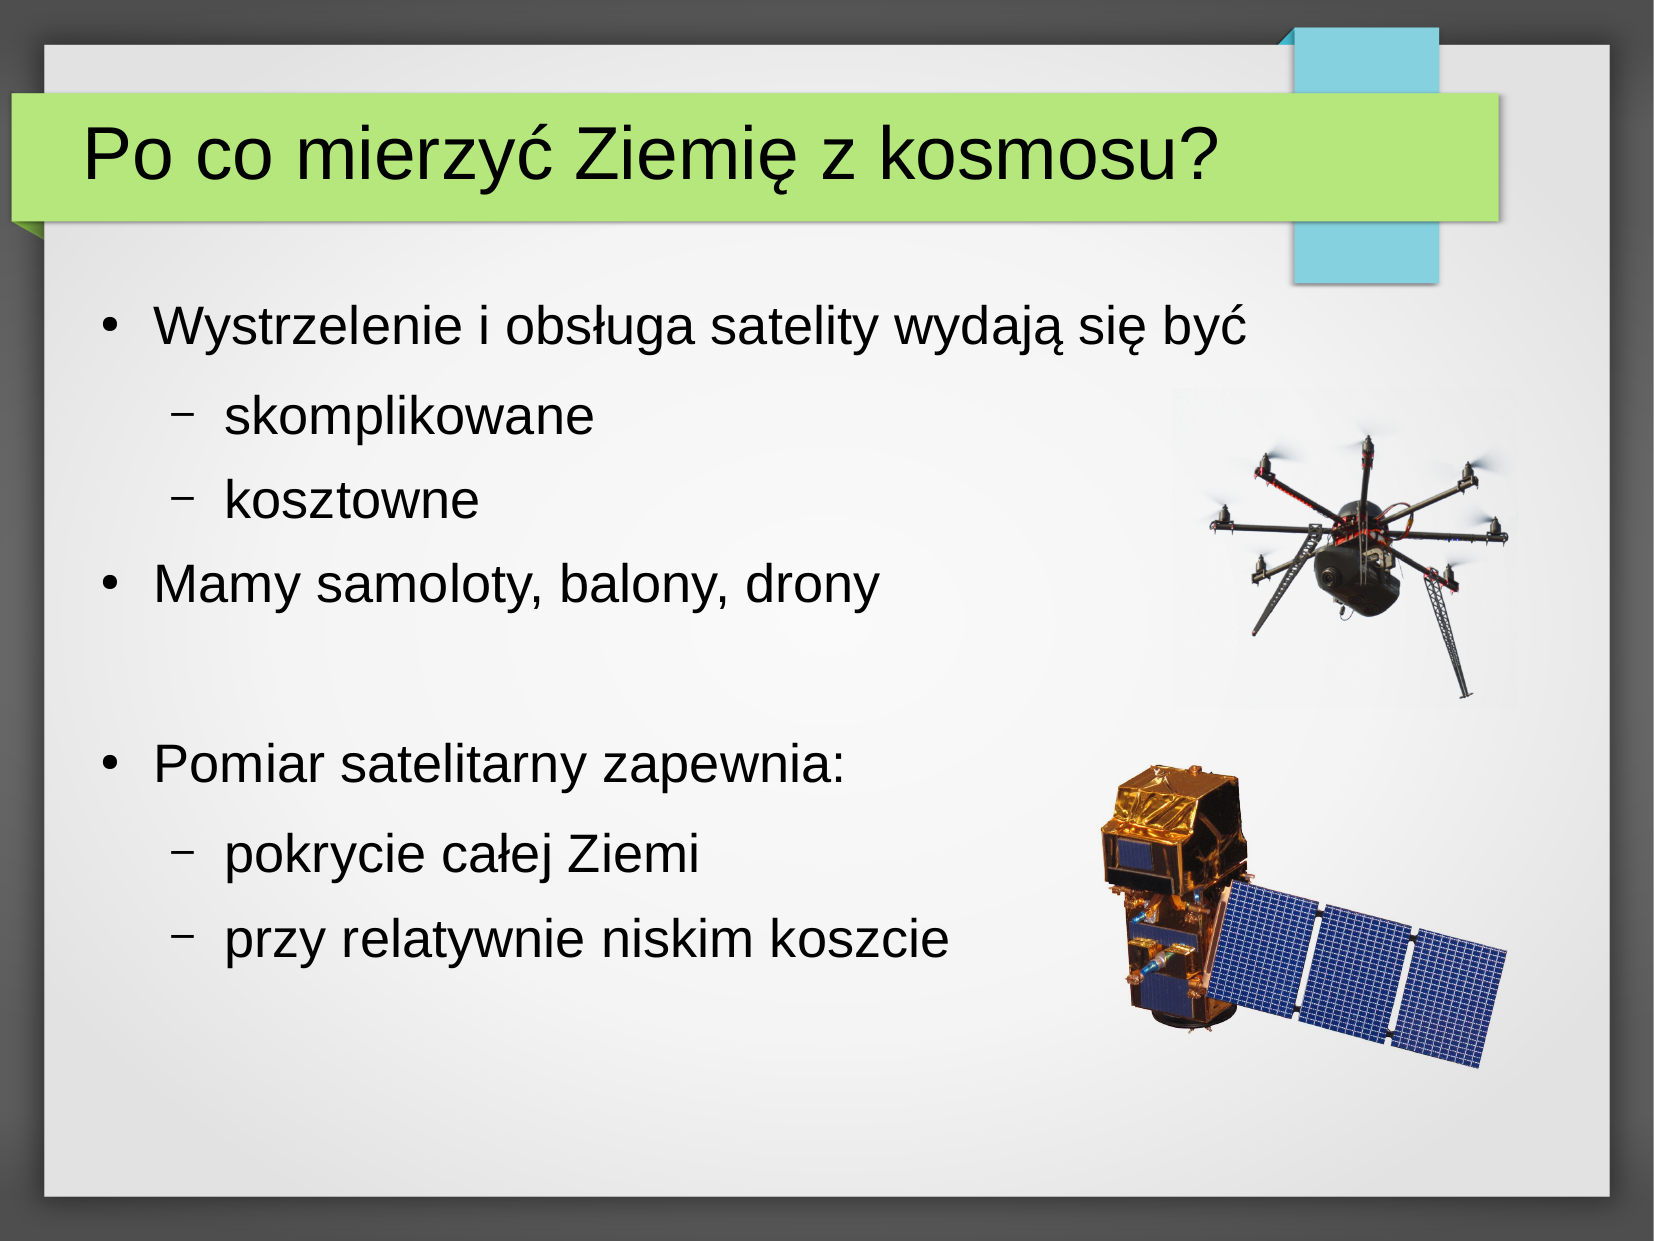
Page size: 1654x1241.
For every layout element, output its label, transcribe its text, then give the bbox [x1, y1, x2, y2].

picture [0, 0, 1654, 1241]
title Po co mierzyć Ziemię z kosmosu? [82, 94, 1264, 213]
list Wystrzelenie i obsługa satelity wydają się być skomplikowane kosztowne Mamy samoloty, balony, drony Pomiar satelitarny zapewnia: pokrycie całej Ziemi przy relatywnie niskim koszcie [82, 295, 1571, 1015]
